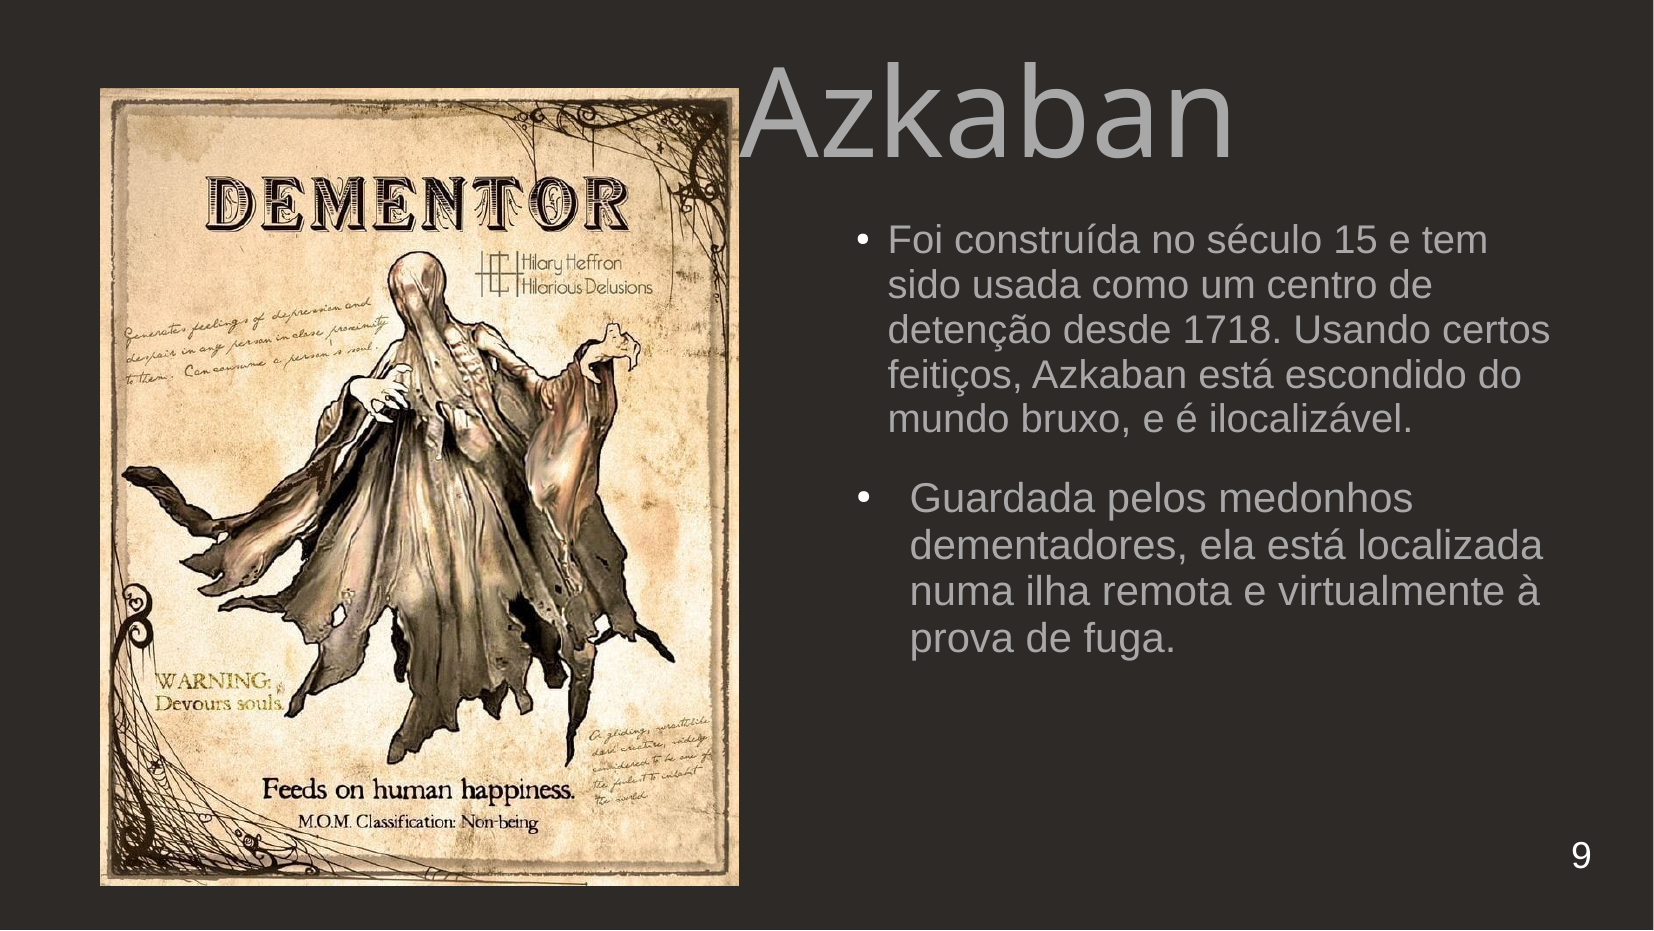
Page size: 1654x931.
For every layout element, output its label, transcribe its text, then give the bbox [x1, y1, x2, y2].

list Guardada pelos medonhos dementadores, ela está localizada numa ilha remota e virtualmente à prova de fuga. [838, 474, 1565, 827]
text_box <número> [1556, 826, 1654, 897]
title Azkaban [82, 0, 1571, 218]
picture [100, 88, 739, 886]
list Foi construída no século 15 e tem sido usada como um centro de detenção desde 1718. Usando certos feitiços, Azkaban está escondido do mundo bruxo, e é ilocalizável. [845, 217, 1572, 475]
